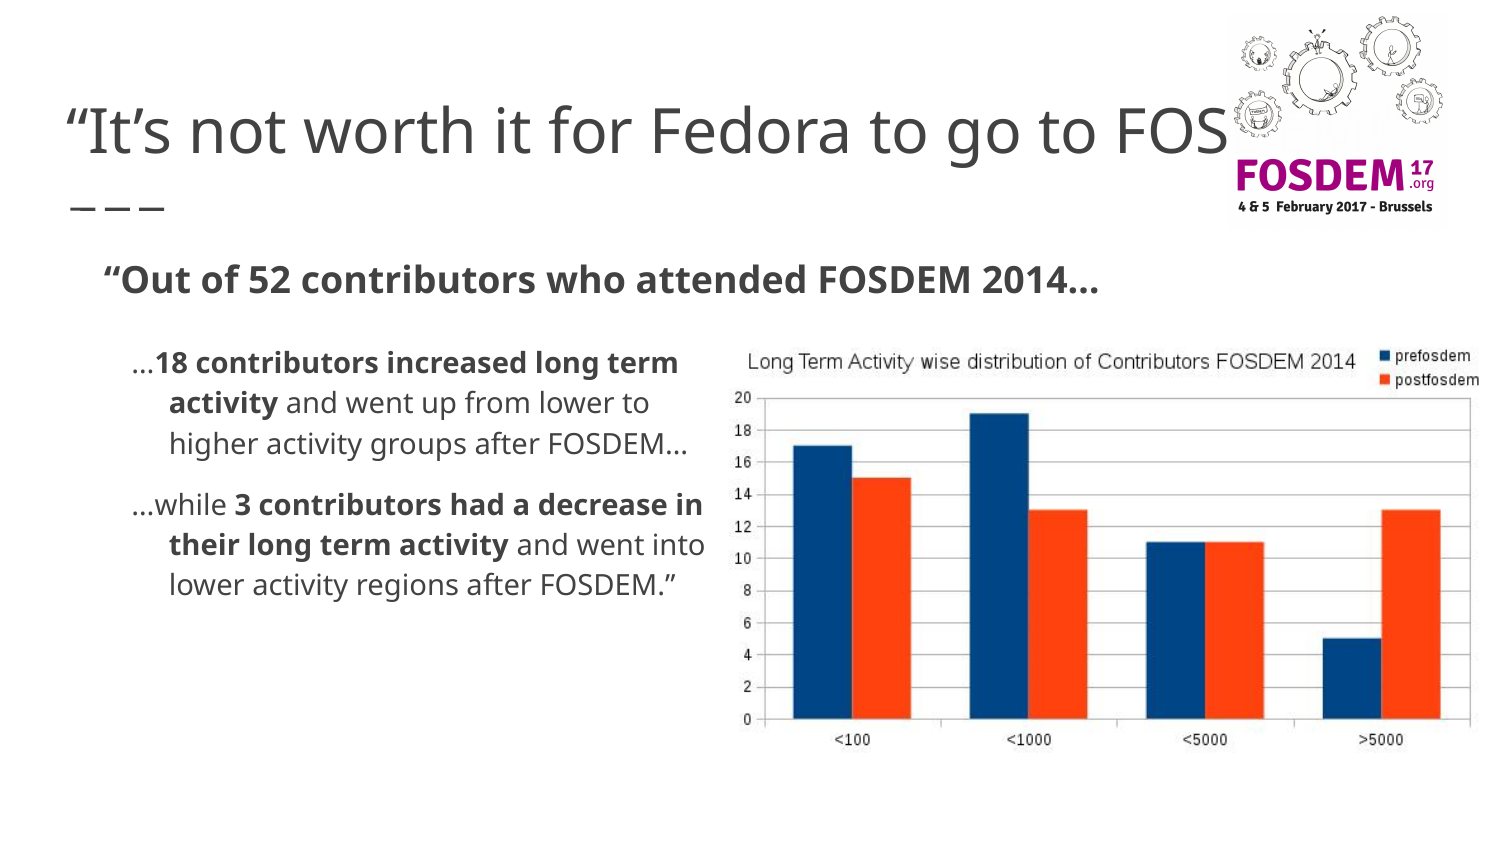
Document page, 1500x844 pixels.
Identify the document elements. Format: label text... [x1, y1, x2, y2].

list “Out of 52 contributors who attended FOSDEM 2014… [51, 240, 1449, 317]
text_box …18 contributors increased long term activity and went up from lower to higher activity groups after FOSDEM… …while 3 contributors had a decrease in their long term activity and went into lower activity regions after FOSDEM.” [3, 324, 724, 771]
picture [724, 327, 1485, 758]
title “It’s not worth it for Fedora to go to FOSDEM!” [51, 61, 1227, 182]
picture [1227, 13, 1449, 230]
